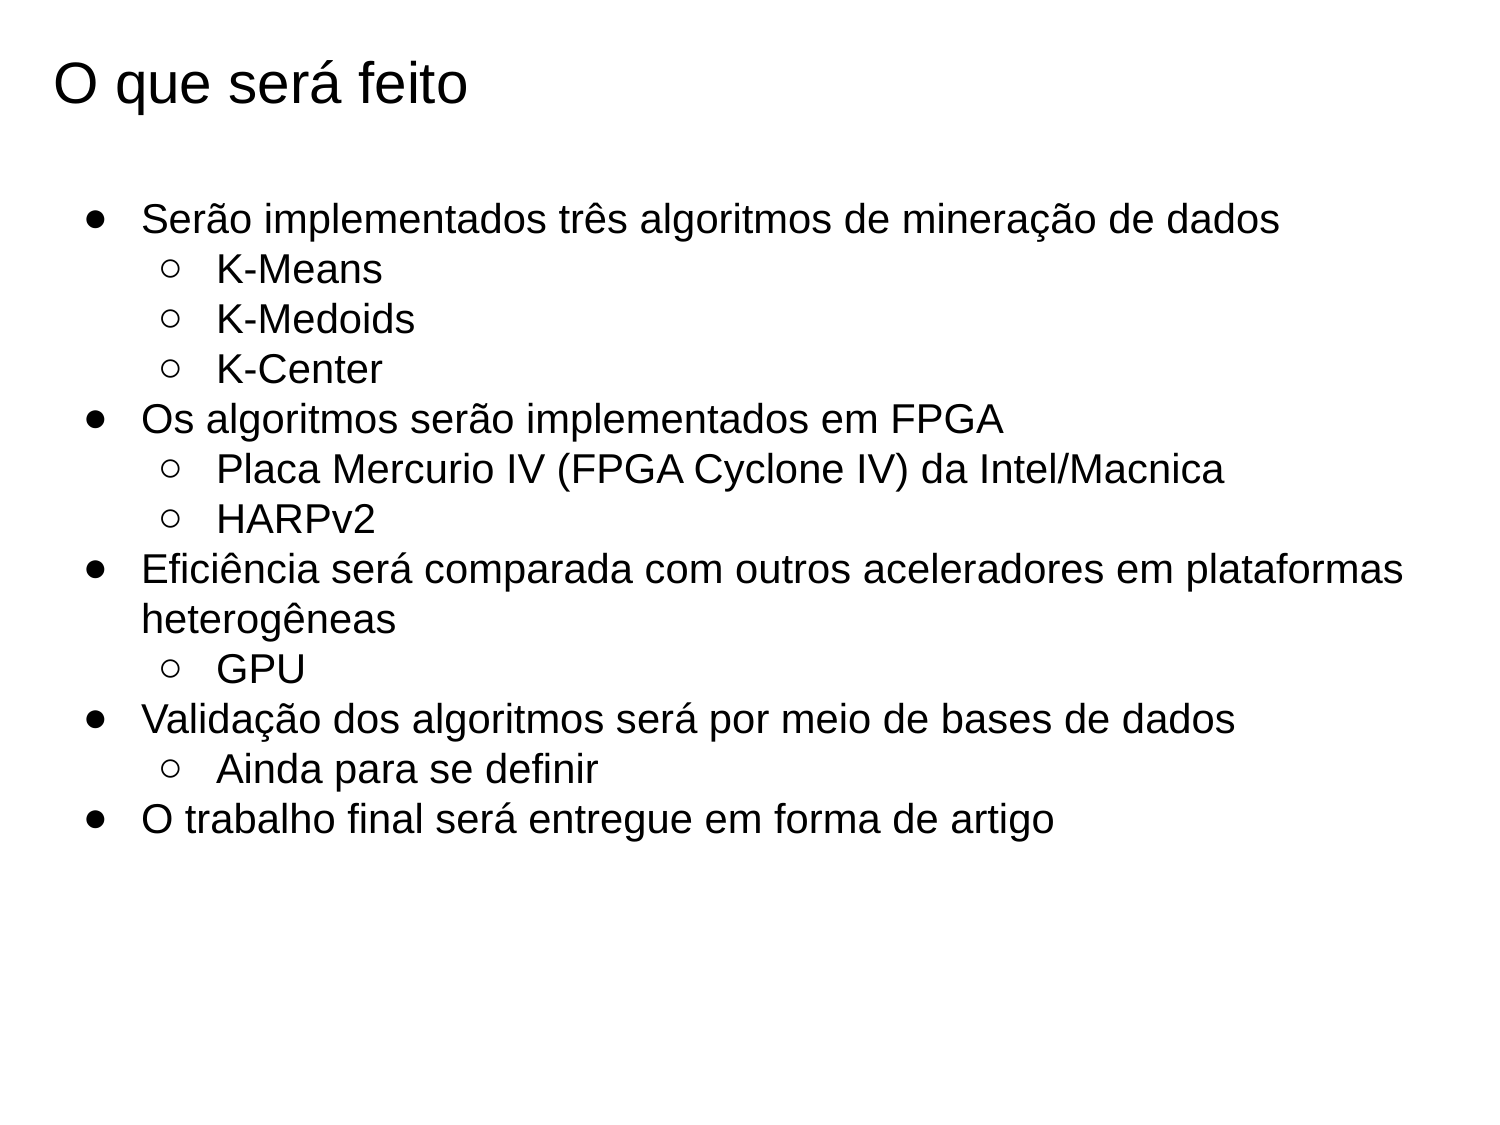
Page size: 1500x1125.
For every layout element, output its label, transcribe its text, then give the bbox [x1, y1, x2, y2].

list Serão implementados três algoritmos de mineração de dados K-Means K-Medoids K-Center Os algoritmos serão implementados em FPGA Placa Mercurio IV (FPGA Cyclone IV) da Intel/Macnica HARPv2 Eficiência será comparada com outros aceleradores em plataformas heterogêneas GPU Validação dos algoritmos será por meio de bases de dados Ainda para se definir O trabalho final será entregue em forma de artigo [51, 176, 1449, 1068]
title O que será feito [38, 30, 1471, 156]
